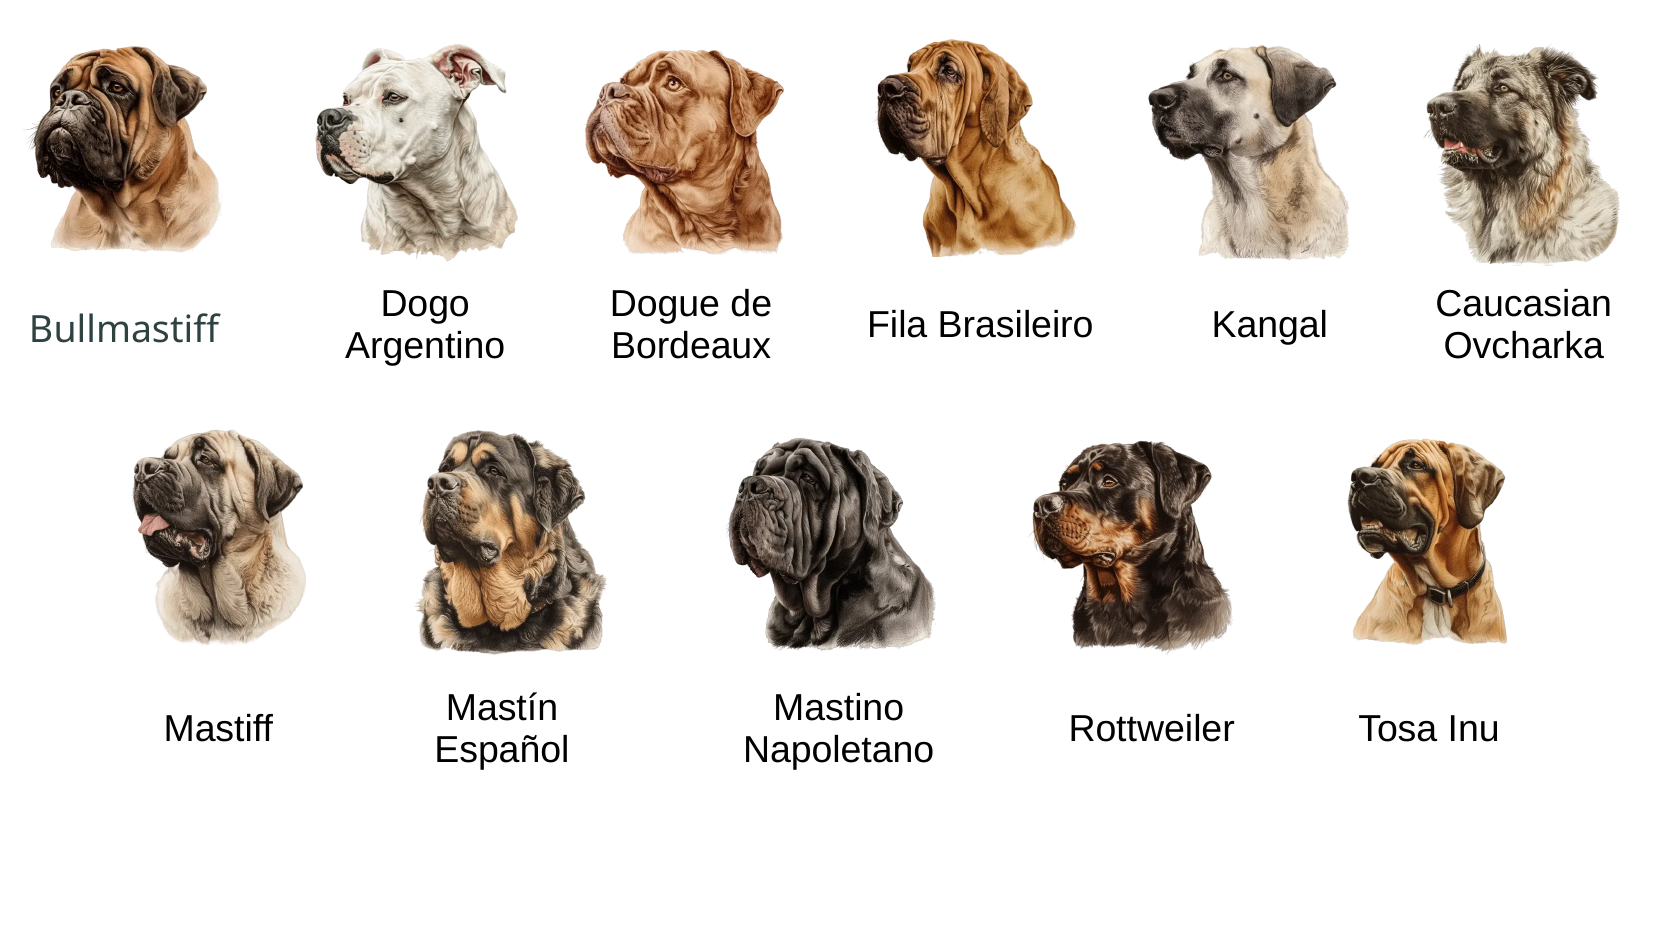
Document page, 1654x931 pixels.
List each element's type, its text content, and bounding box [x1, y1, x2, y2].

picture [566, 32, 804, 269]
picture [289, 44, 526, 274]
text_box Mastiff [70, 700, 354, 758]
text_box Bullmastiff [11, 294, 237, 354]
picture [1003, 433, 1241, 671]
text_box Rottweiler [1003, 700, 1281, 758]
text_box Fila Brasileiro [832, 295, 1122, 353]
text_box Dogue de Bordeaux [543, 274, 839, 374]
picture [389, 422, 626, 659]
text_box Mastino Napoletano [690, 679, 987, 779]
text_box Tosa Inu [1281, 700, 1577, 758]
text_box Dogo Argentino [277, 274, 543, 374]
text_box Kangal [1122, 295, 1375, 353]
picture [1122, 26, 1359, 263]
picture [11, 38, 249, 275]
picture [702, 428, 939, 665]
picture [100, 410, 337, 647]
text_box Mastín Español [354, 679, 650, 779]
picture [844, 20, 1081, 257]
picture [1399, 38, 1636, 274]
text_box Caucasian Ovcharka [1375, 274, 1654, 374]
picture [1311, 416, 1548, 653]
